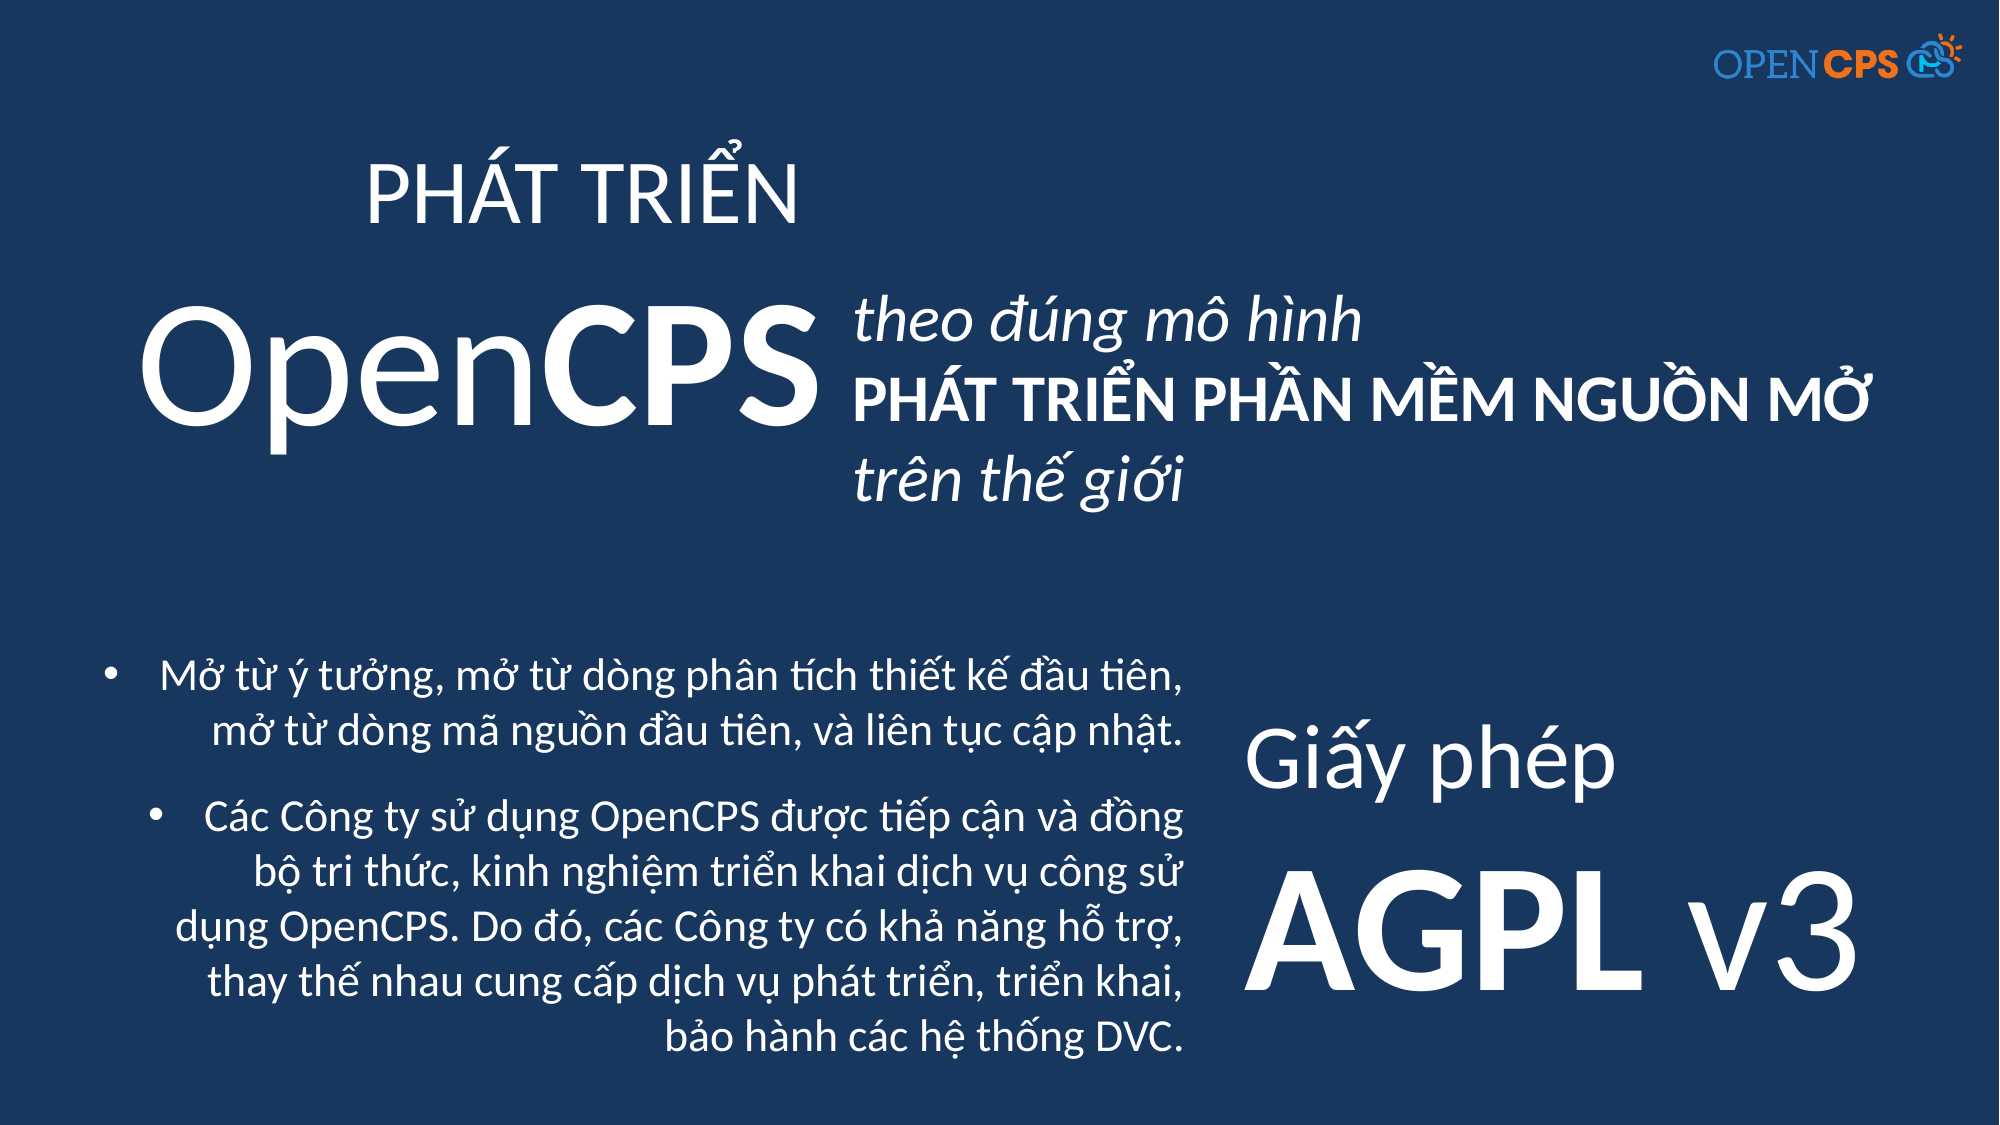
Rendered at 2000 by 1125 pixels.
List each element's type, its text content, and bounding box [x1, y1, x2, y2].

text_box Giấy phép AGPL v3 [1229, 689, 1962, 1035]
text_box theo đúng mô hình PHÁT TRIỂN PHẦN MỀM NGUỒN MỞ trên thế giới [837, 267, 1938, 523]
picture [1709, 29, 1966, 85]
text_box PHÁT TRIỂN OpenCPS [37, 124, 838, 470]
text_box Các Công ty sử dụng OpenCPS được tiếp cận và đồng bộ tri thức, kinh nghiệm triển khai dịch vụ công sử dụng OpenCPS. Do đó, các Công ty có khả năng hỗ trợ, thay thế nhau cung cấp dịch vụ phát triển, triển khai, bảo hành các hệ thống DVC. [87, 778, 1200, 1069]
text_box Mở từ ý tưởng, mở từ dòng phân tích thiết kế đầu tiên, mở từ dòng mã nguồn đầu tiên, và liên tục cập nhật. [83, 637, 1200, 763]
